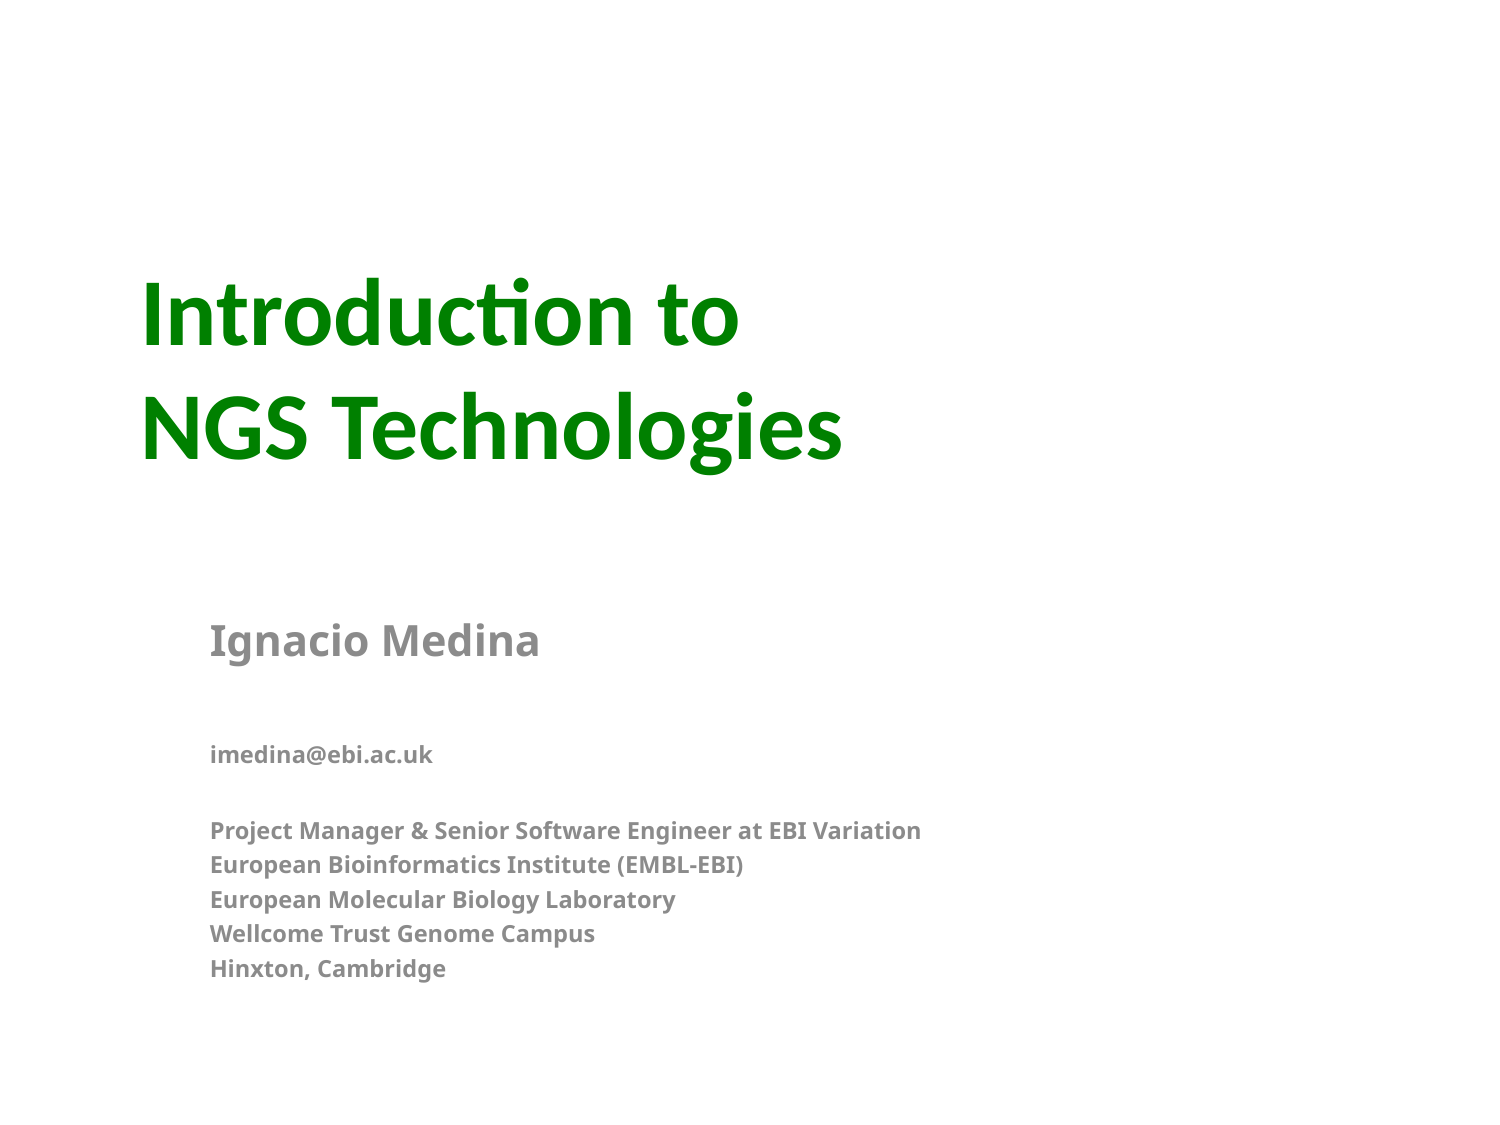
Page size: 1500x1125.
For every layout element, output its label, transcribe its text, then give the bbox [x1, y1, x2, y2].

subtitle Ignacio Medina imedina@ebi.ac.uk Project Manager & Senior Software Engineer at EBI Variation European Bioinformatics Institute (EMBL-EBI) European Molecular Biology Laboratory Wellcome Trust Genome Campus Hinxton, Cambridge [194, 544, 1306, 994]
title Introduction to NGS Technologies [124, 243, 1400, 485]
